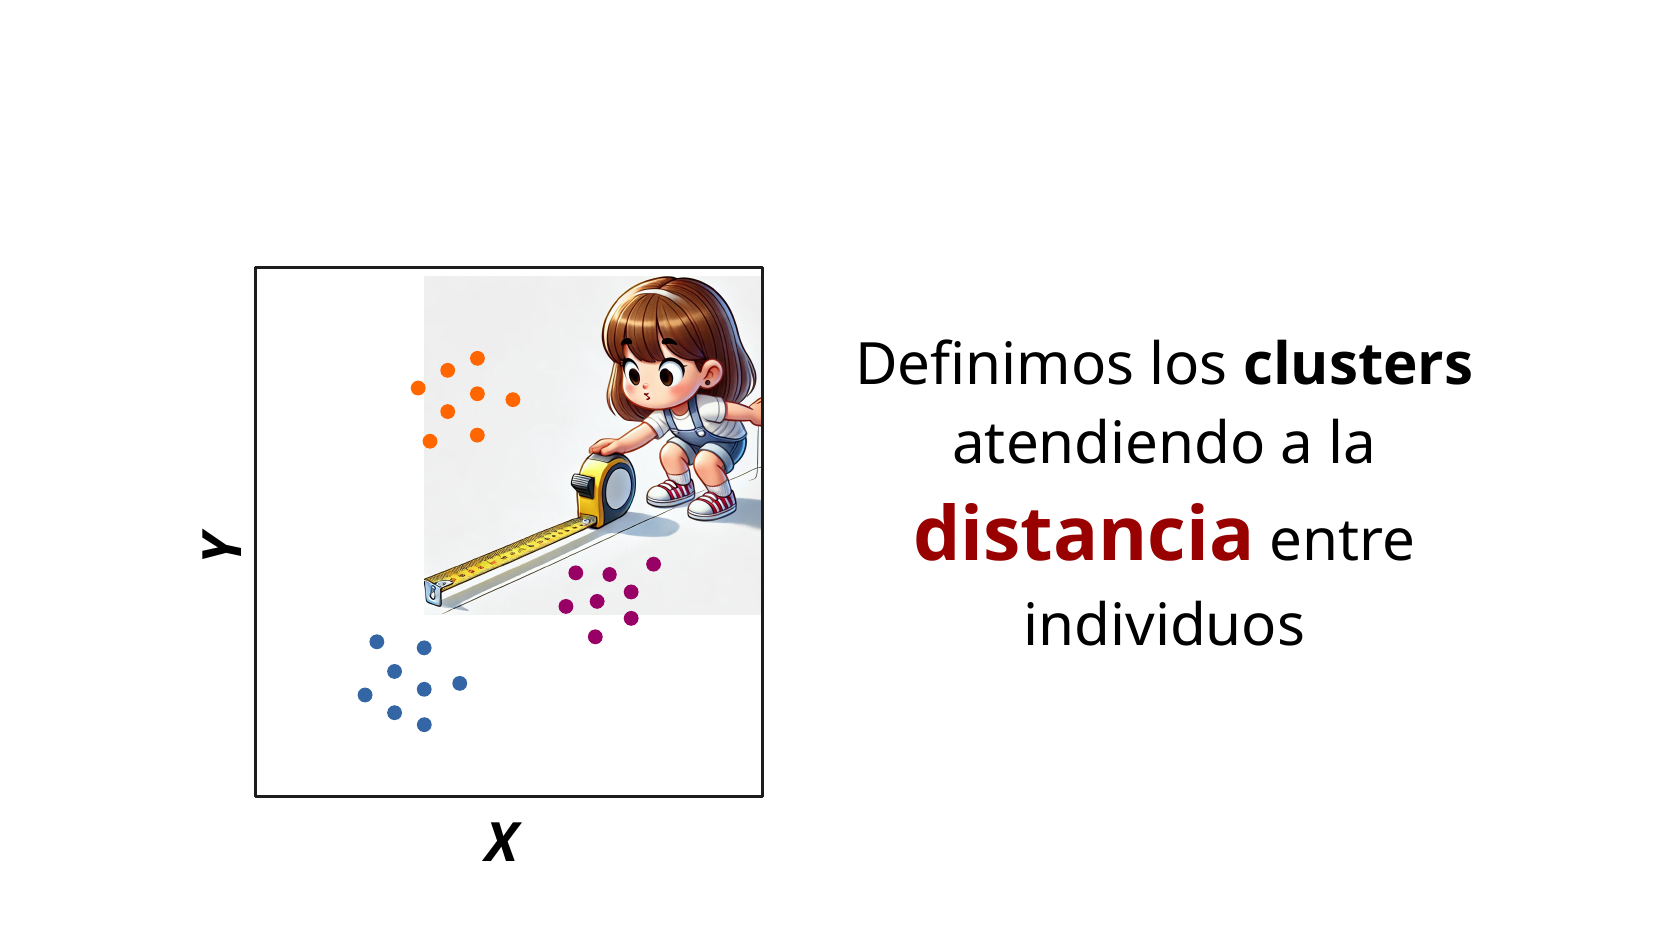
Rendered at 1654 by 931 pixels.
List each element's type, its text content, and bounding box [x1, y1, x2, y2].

text_box [623, 584, 639, 600]
text_box [452, 675, 468, 691]
text_box X [394, 796, 610, 877]
text_box [589, 593, 605, 609]
picture [424, 276, 761, 615]
text_box [587, 629, 603, 645]
text_box [568, 565, 584, 581]
text_box [469, 386, 485, 402]
text_box [505, 392, 521, 408]
text_box [369, 634, 385, 650]
text_box [646, 556, 662, 572]
text_box [469, 350, 485, 366]
text_box [469, 427, 485, 443]
text_box Definimos los clusters atendiendo a la distancia entre individuos [830, 314, 1499, 712]
text_box [623, 610, 639, 626]
text_box [416, 717, 432, 733]
text_box Y [176, 441, 257, 657]
text_box [387, 663, 403, 679]
text_box [440, 362, 456, 378]
text_box [440, 404, 456, 420]
text_box [387, 705, 403, 721]
text_box [422, 433, 438, 449]
text_box [602, 566, 617, 582]
text_box [416, 640, 432, 656]
text_box [357, 687, 373, 703]
text_box [558, 598, 574, 614]
text_box [410, 380, 426, 396]
text_box [416, 681, 432, 697]
